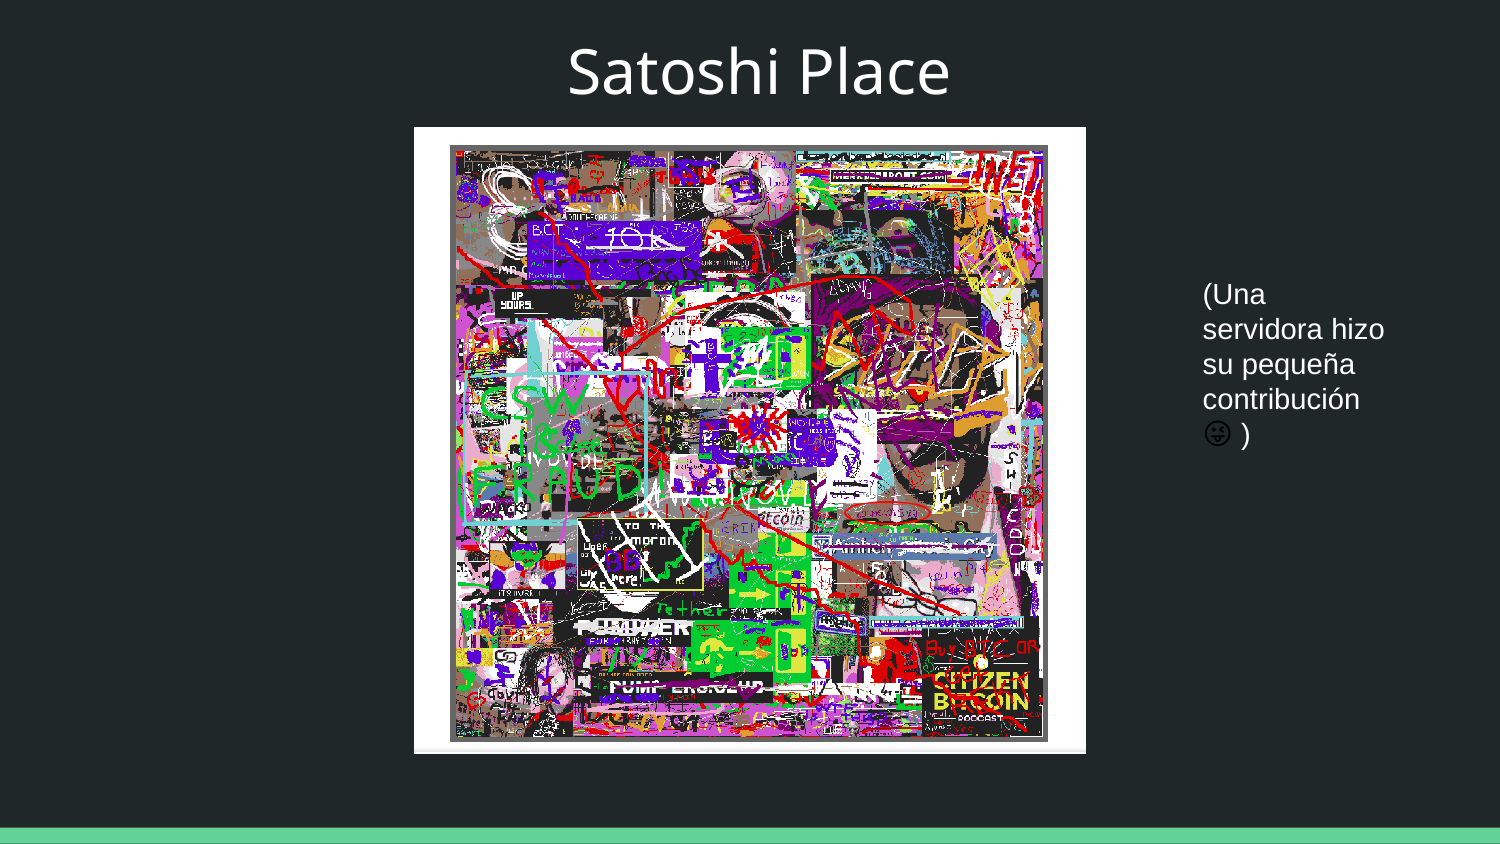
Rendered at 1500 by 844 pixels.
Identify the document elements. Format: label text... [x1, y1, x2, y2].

text_box Satoshi Place [552, 17, 1324, 111]
text_box (Una servidora hizo su pequeña contribución 😜 ) [1187, 260, 1408, 460]
picture [414, 127, 1086, 754]
